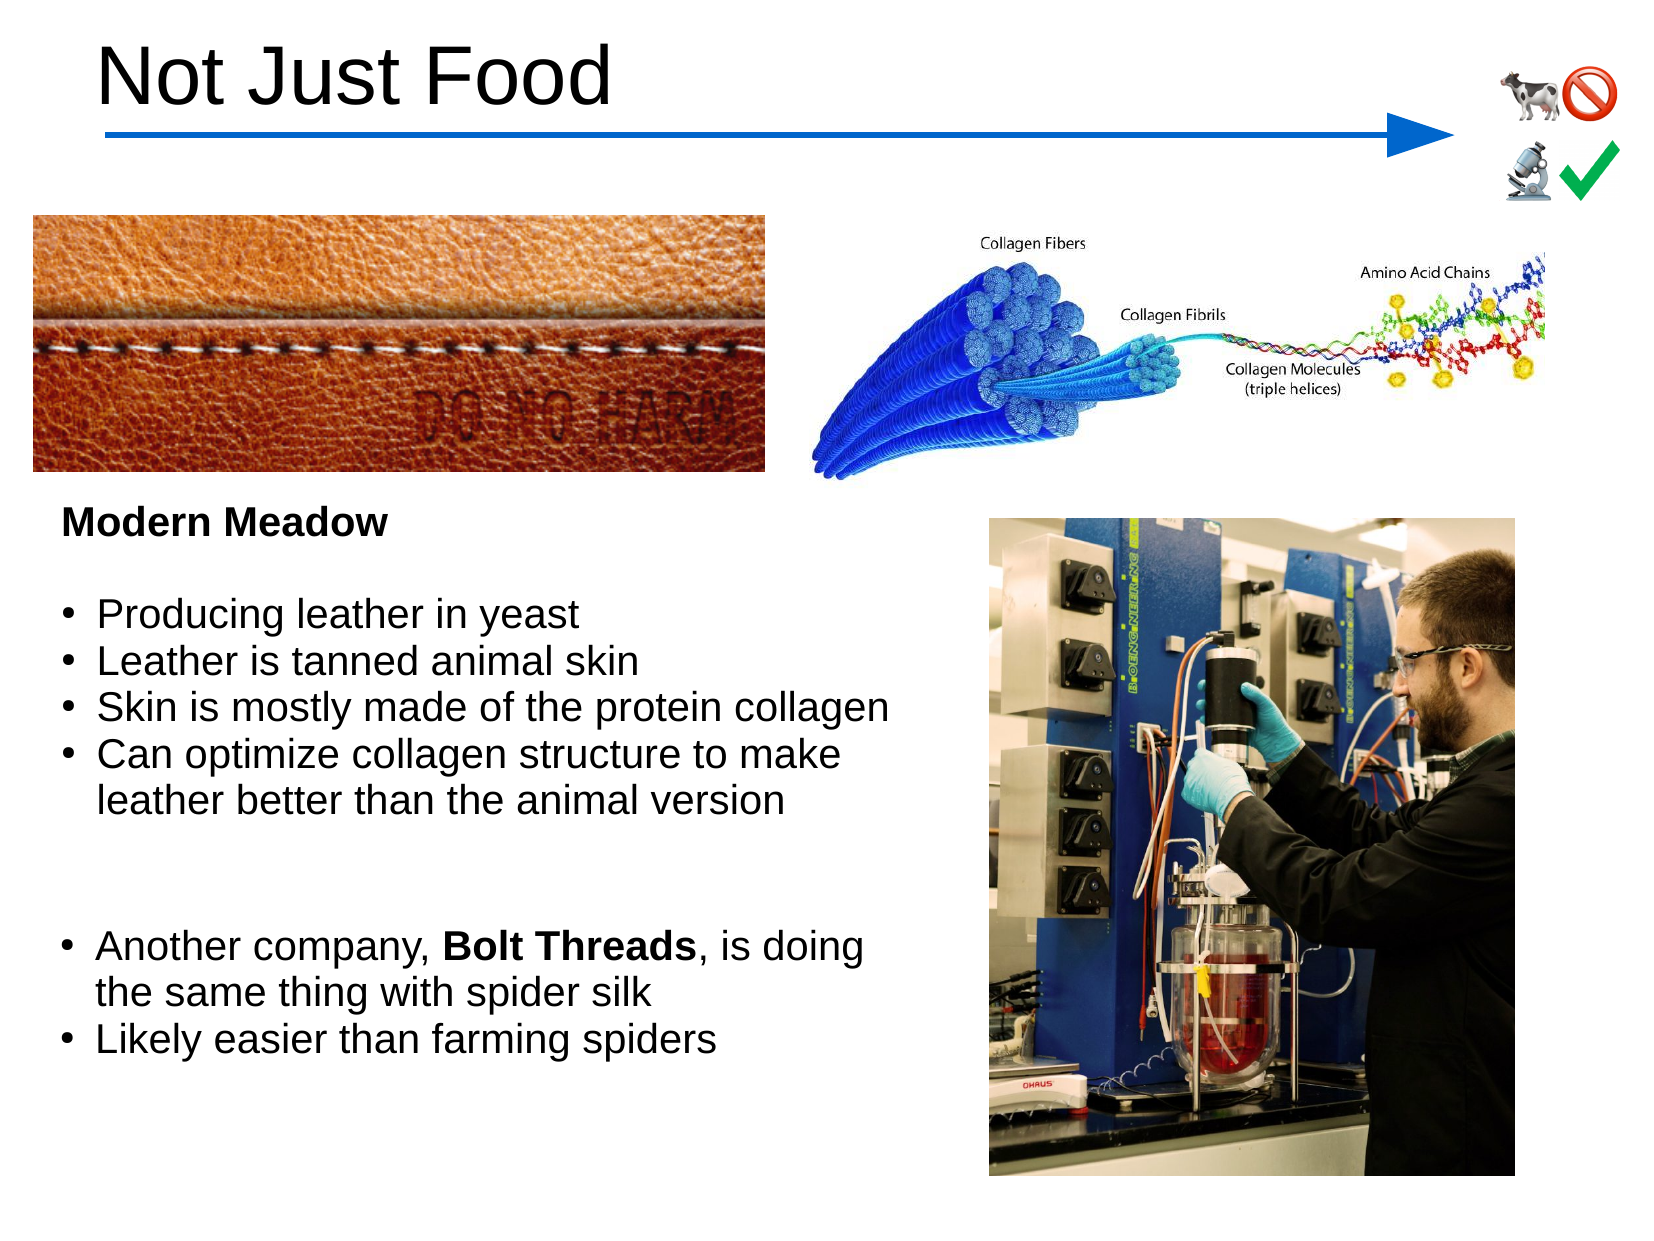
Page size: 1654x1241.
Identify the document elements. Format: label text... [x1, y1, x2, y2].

picture [809, 140, 1620, 496]
picture [1499, 63, 1620, 124]
text_box Another company, Bolt Threads, is doing the same thing with spider silk Likely easier than farming spiders [44, 915, 900, 1070]
text_box Modern Meadow Producing leather in yeast Leather is tanned animal skin Skin is mostly made of the protein collagen Can optimize collagen structure to make leather better than the animal version [29, 474, 930, 895]
picture [989, 518, 1515, 1176]
picture [33, 215, 765, 472]
text_box Not Just Food [63, 5, 1380, 240]
